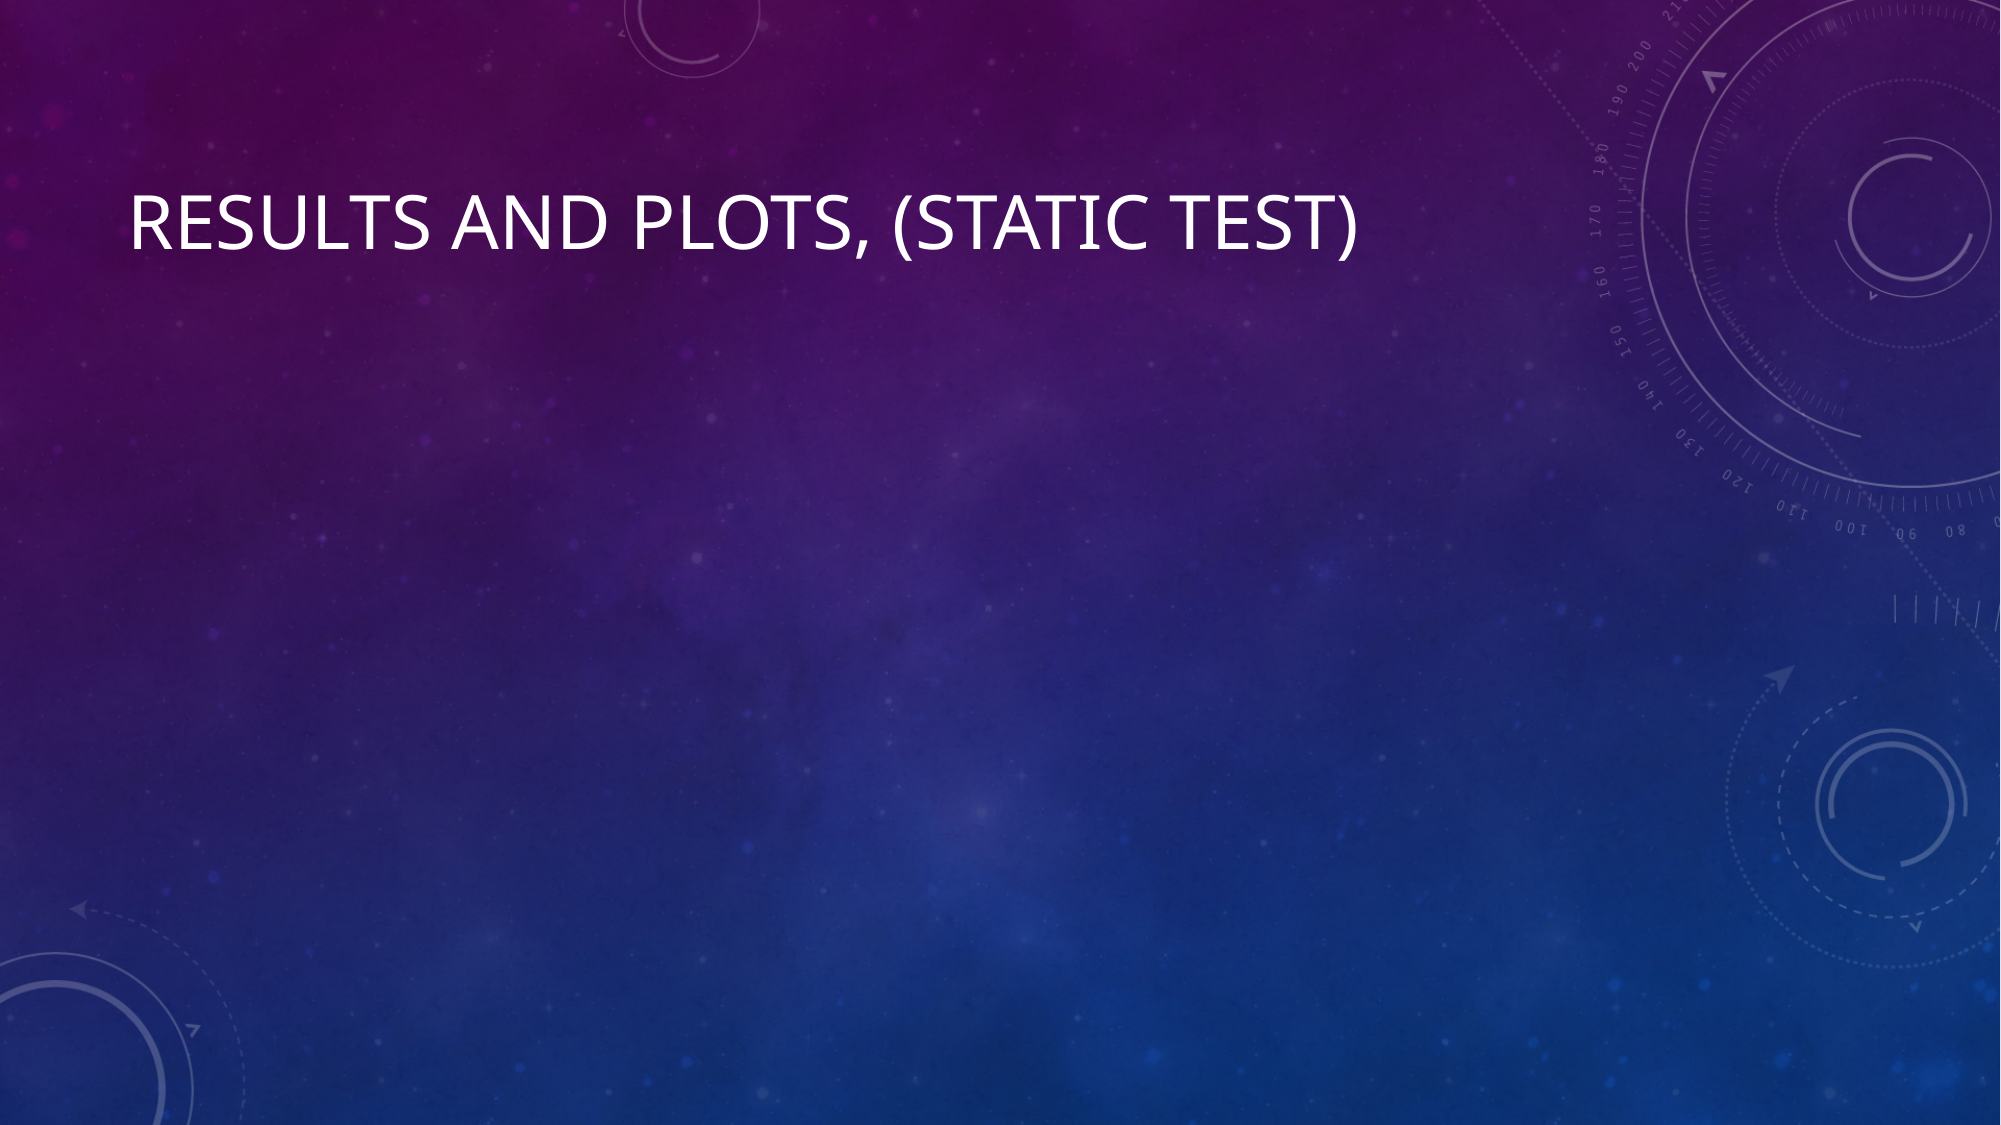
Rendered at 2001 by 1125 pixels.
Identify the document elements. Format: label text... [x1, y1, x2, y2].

title Results and plots, (static test) [112, 99, 1775, 339]
